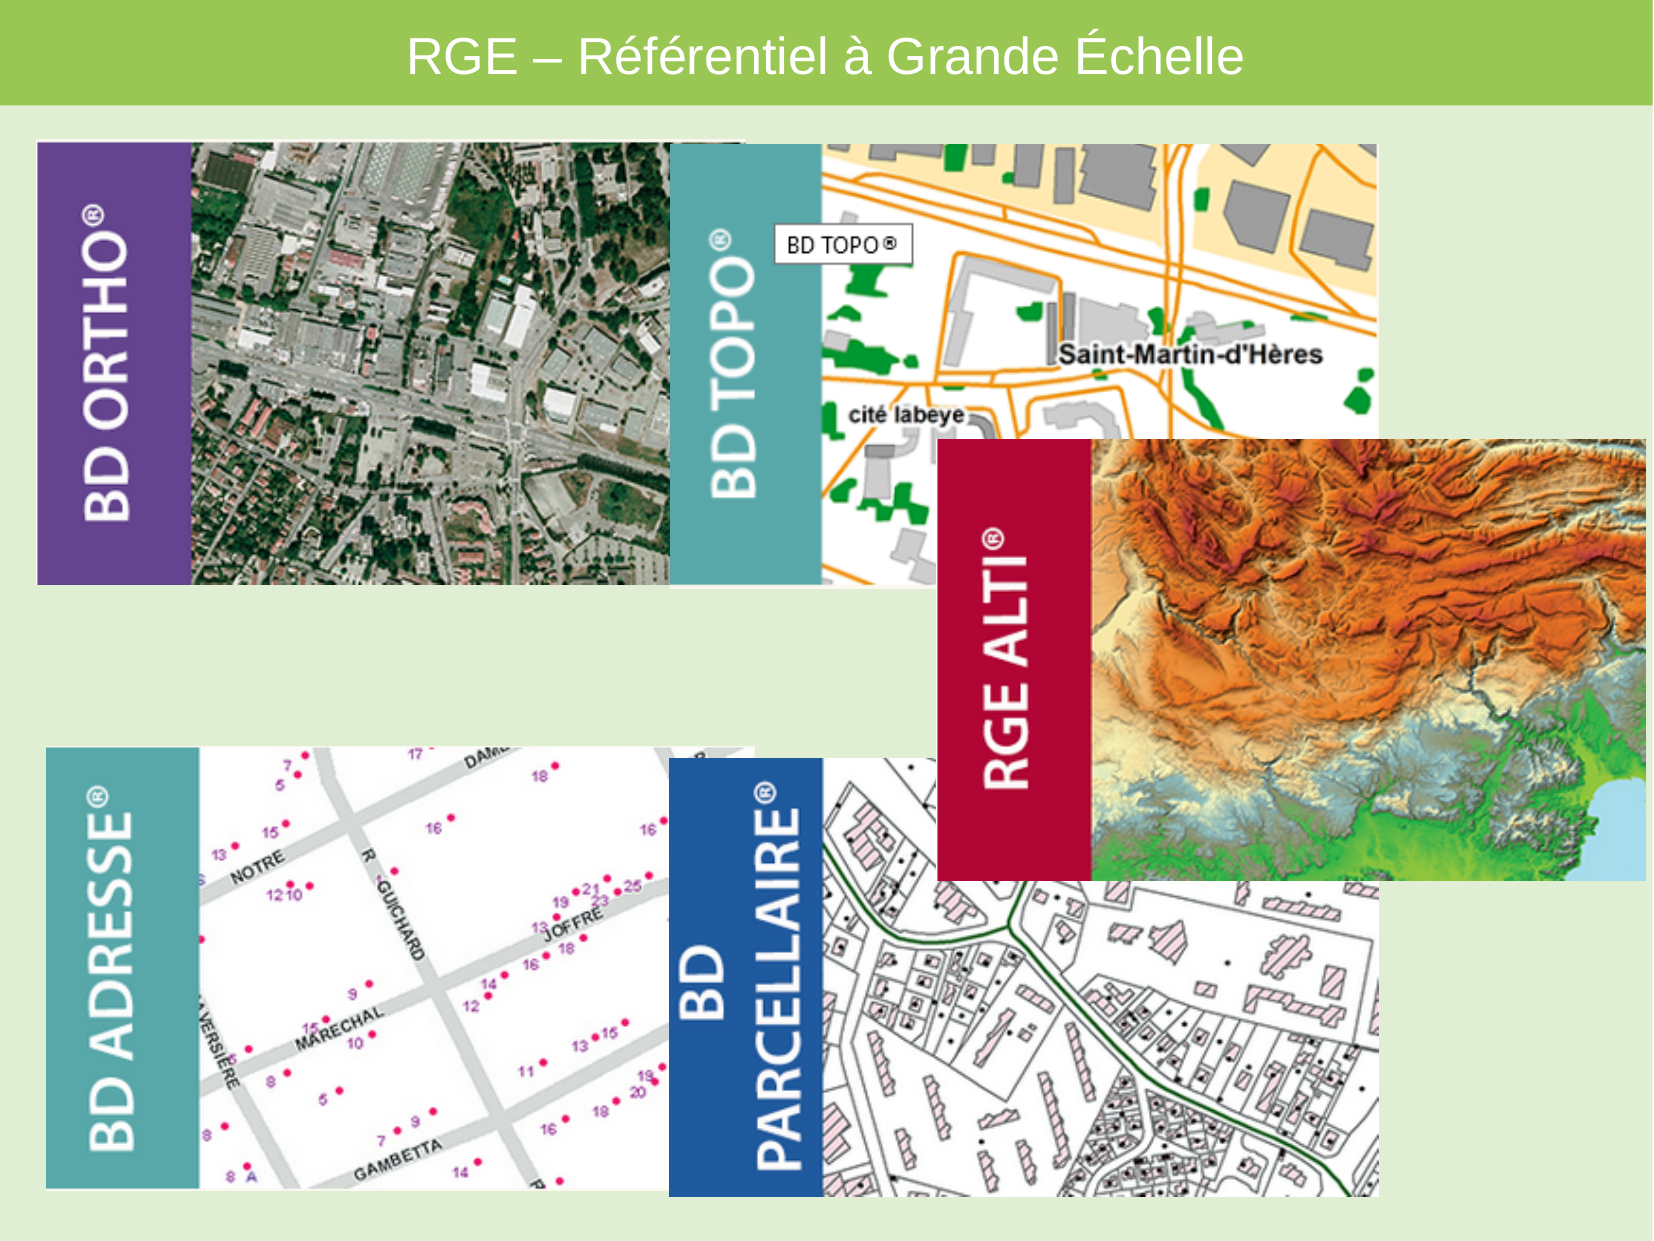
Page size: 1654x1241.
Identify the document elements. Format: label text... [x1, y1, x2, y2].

picture [36, 139, 1646, 1197]
text_box RGE – Référentiel à Grande Échelle [82, 19, 1570, 88]
